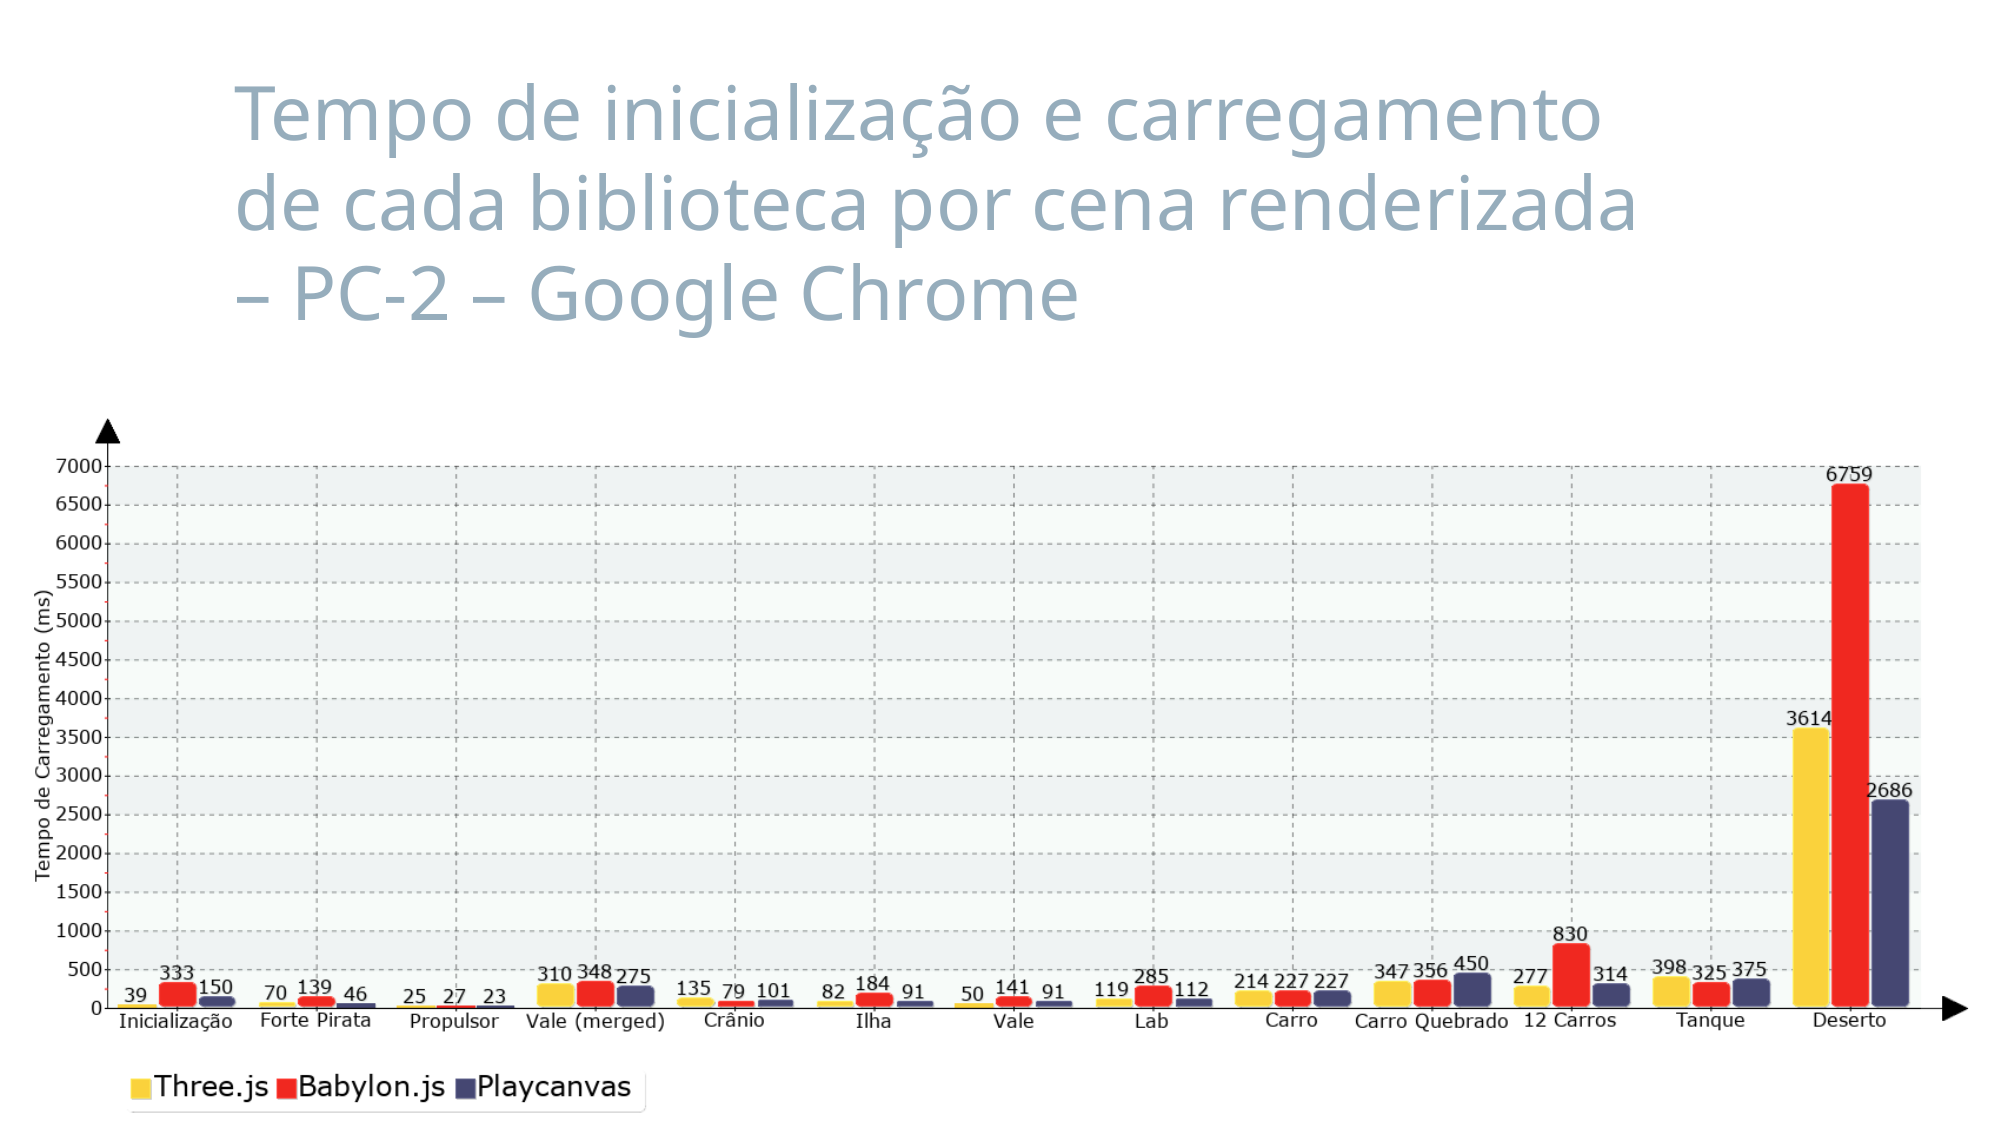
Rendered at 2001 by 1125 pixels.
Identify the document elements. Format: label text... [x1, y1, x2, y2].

picture [13, 407, 2000, 1114]
title Tempo de inicialização e carregamento de cada biblioteca por cena renderizada – PC-2 – Google Chrome [219, 141, 1657, 259]
